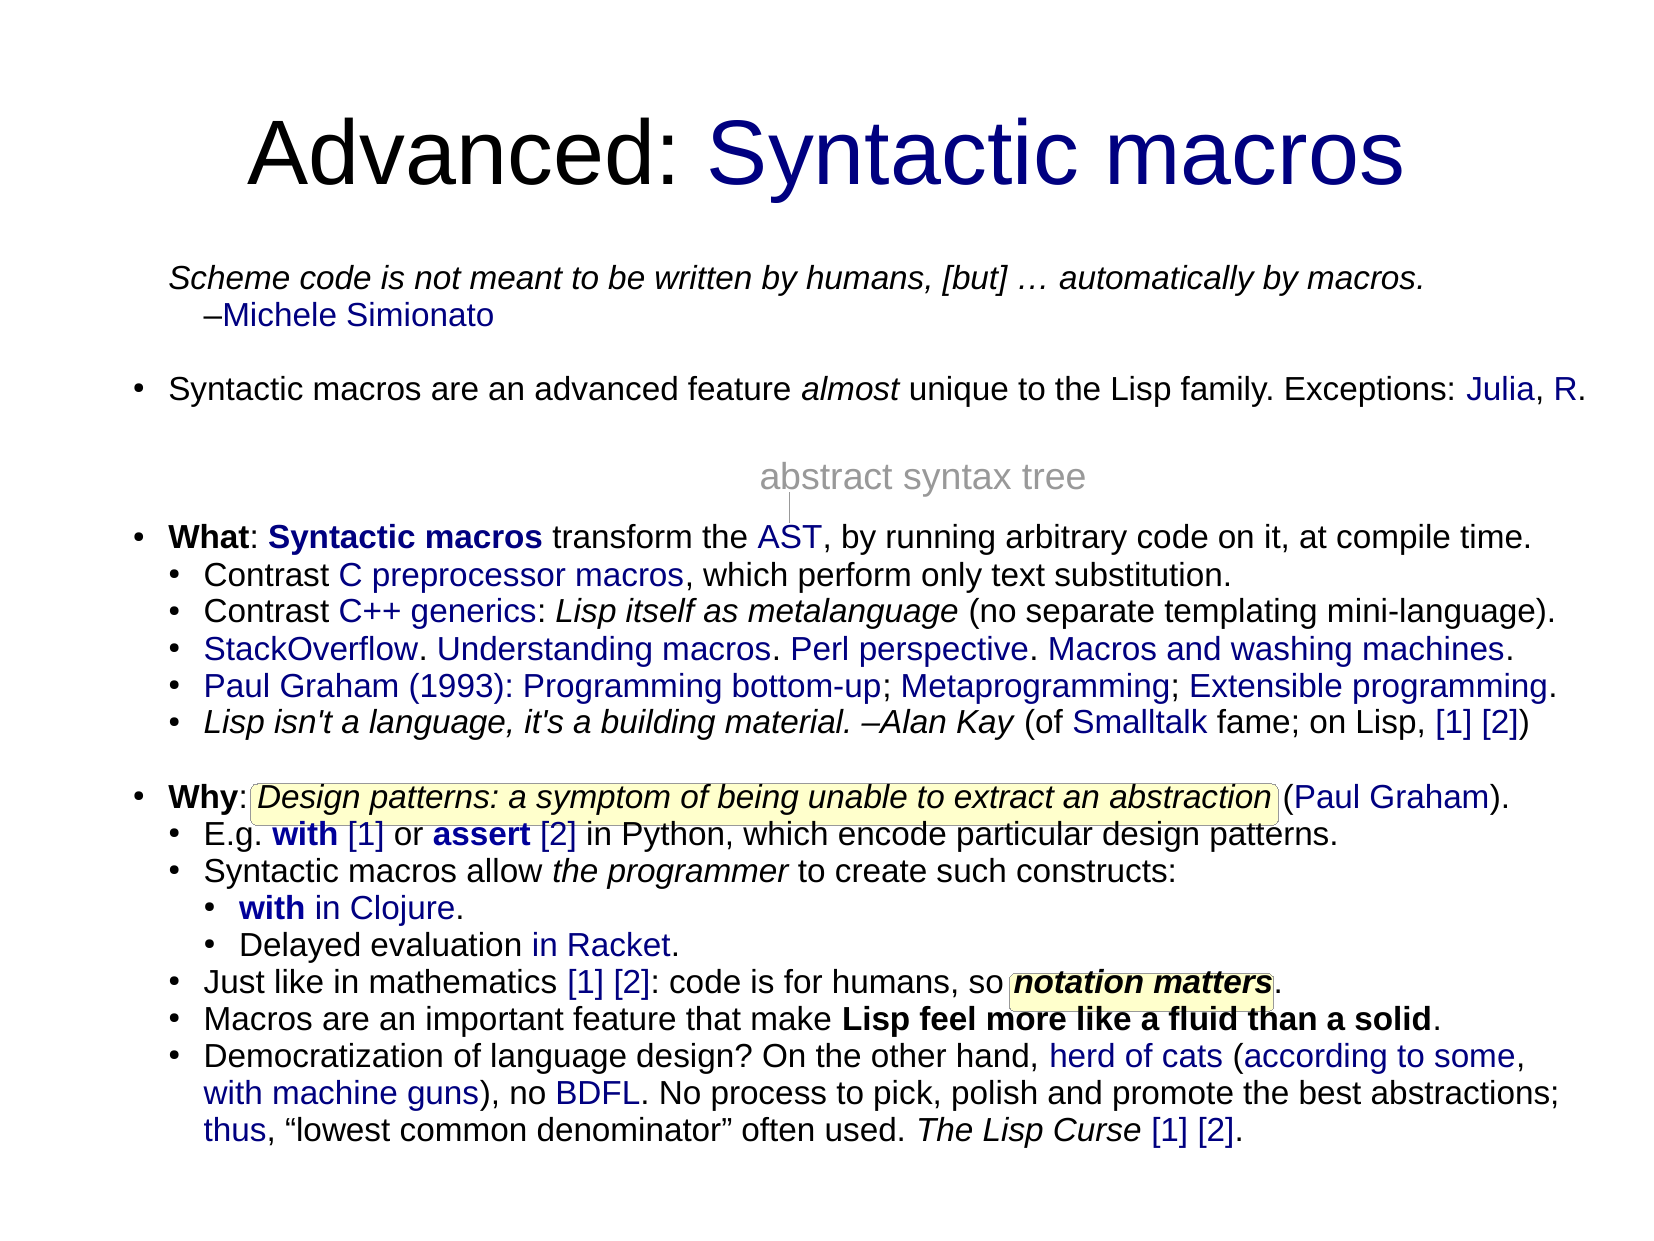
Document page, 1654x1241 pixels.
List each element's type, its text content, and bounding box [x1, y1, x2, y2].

text_box Scheme code is not meant to be written by humans, [but] … automatically by macros. –Michele Simionato Syntactic macros are an advanced feature almost unique to the Lisp family. Exceptions: Julia, R. What: Syntactic macros transform the AST, by running arbitrary code on it, at compile time. Contrast C preprocessor macros, which perform only text substitution. Contrast C++ generics: Lisp itself as metalanguage (no separate templating mini-language). StackOverflow. Understanding macros. Perl perspective. Macros and washing machines. Paul Graham (1993): Programming bottom-up; Metaprogramming; Extensible programming. Lisp isn't a language, it's a building material. –Alan Kay (of Smalltalk fame; on Lisp, [1] [2]) Why: Design patterns: a symptom of being unable to extract an abstraction (Paul Graham). E.g. with [1] or assert [2] in Python, which encode particular design patterns. Syntactic macros allow the programmer to create such constructs: with in Clojure. Delayed evaluation in Racket. Just like in mathematics [1] [2]: code is for humans, so notation matters. Macros are an important feature that make Lisp feel more like a fluid than a solid. Democratization of language design? On the other hand, herd of cats (according to some,with machine guns), no BDFL. No process to pick, polish and promote the best abstractions; thus, “lowest common denominator” often used. The Lisp Curse [1] [2]. [118, 252, 1617, 1205]
text_box abstract syntax tree [744, 448, 1102, 506]
title Advanced: Syntactic macros [82, 49, 1571, 257]
